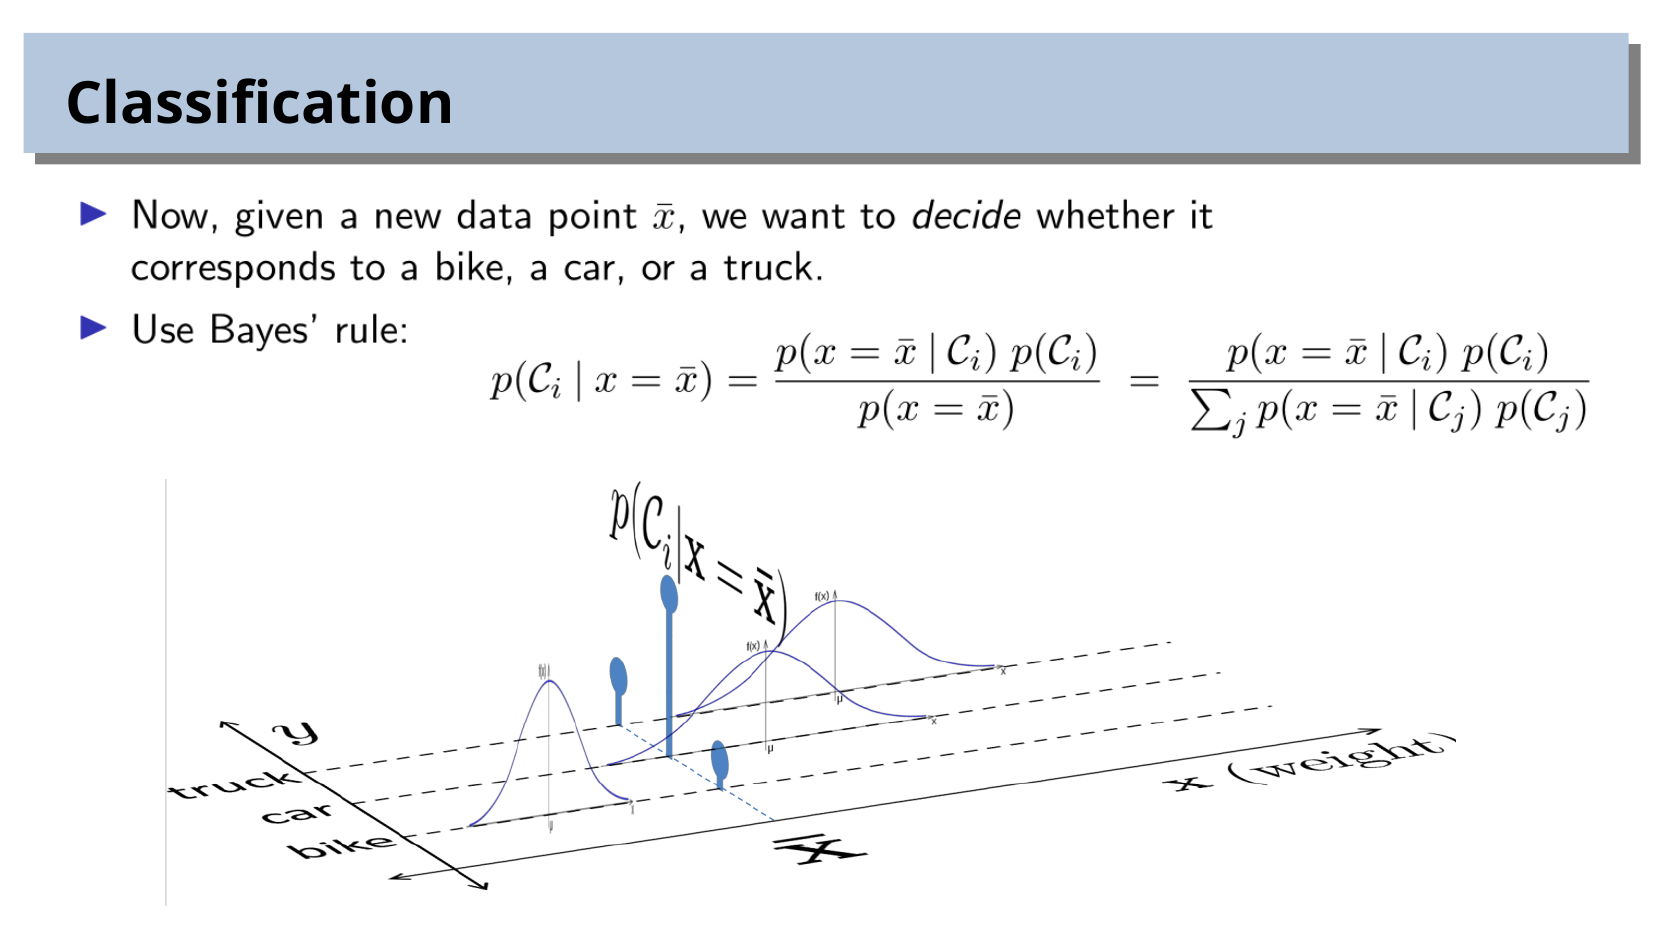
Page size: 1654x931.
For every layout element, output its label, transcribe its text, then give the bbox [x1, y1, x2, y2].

picture [165, 479, 1456, 906]
text_box [23, 32, 1629, 153]
picture [62, 174, 1606, 451]
text_box Classification [51, 54, 652, 135]
